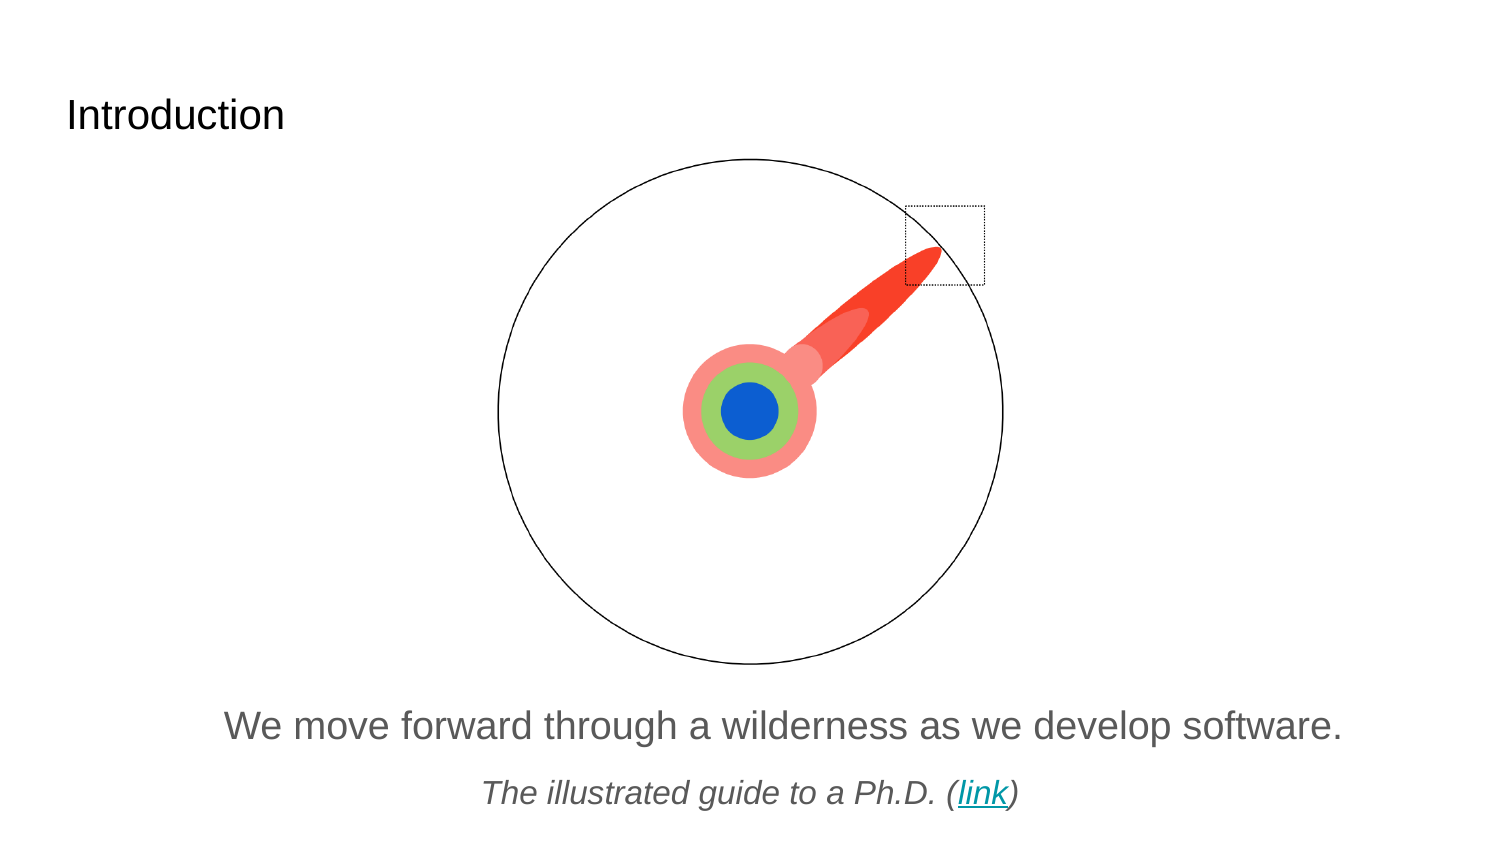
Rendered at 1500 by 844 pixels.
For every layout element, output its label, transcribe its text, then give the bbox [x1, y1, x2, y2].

list The illustrated guide to a Ph.D. (link) [97, 758, 1403, 823]
list We move forward through a wilderness as we develop software. [183, 688, 1396, 753]
picture [479, 155, 1020, 672]
text_box Introduction [51, 72, 1449, 199]
